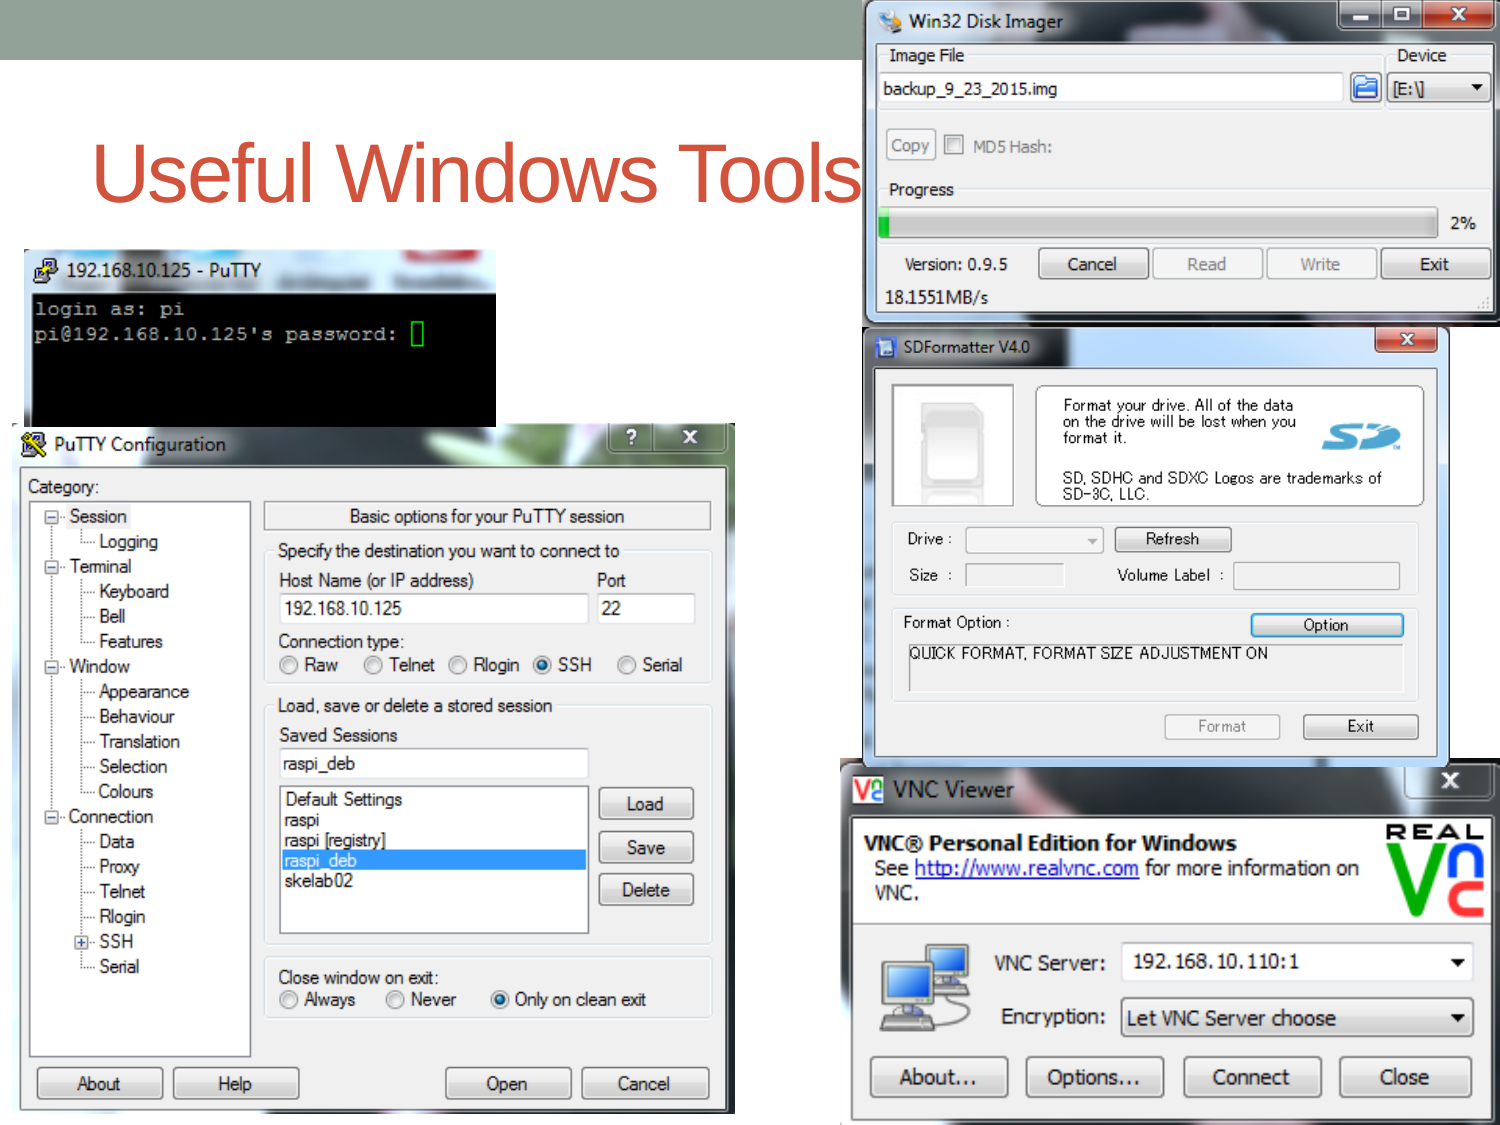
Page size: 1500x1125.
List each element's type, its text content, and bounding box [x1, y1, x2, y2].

picture [840, 0, 1500, 1125]
title Useful Windows Tools [75, 87, 862, 250]
picture [12, 249, 735, 1114]
